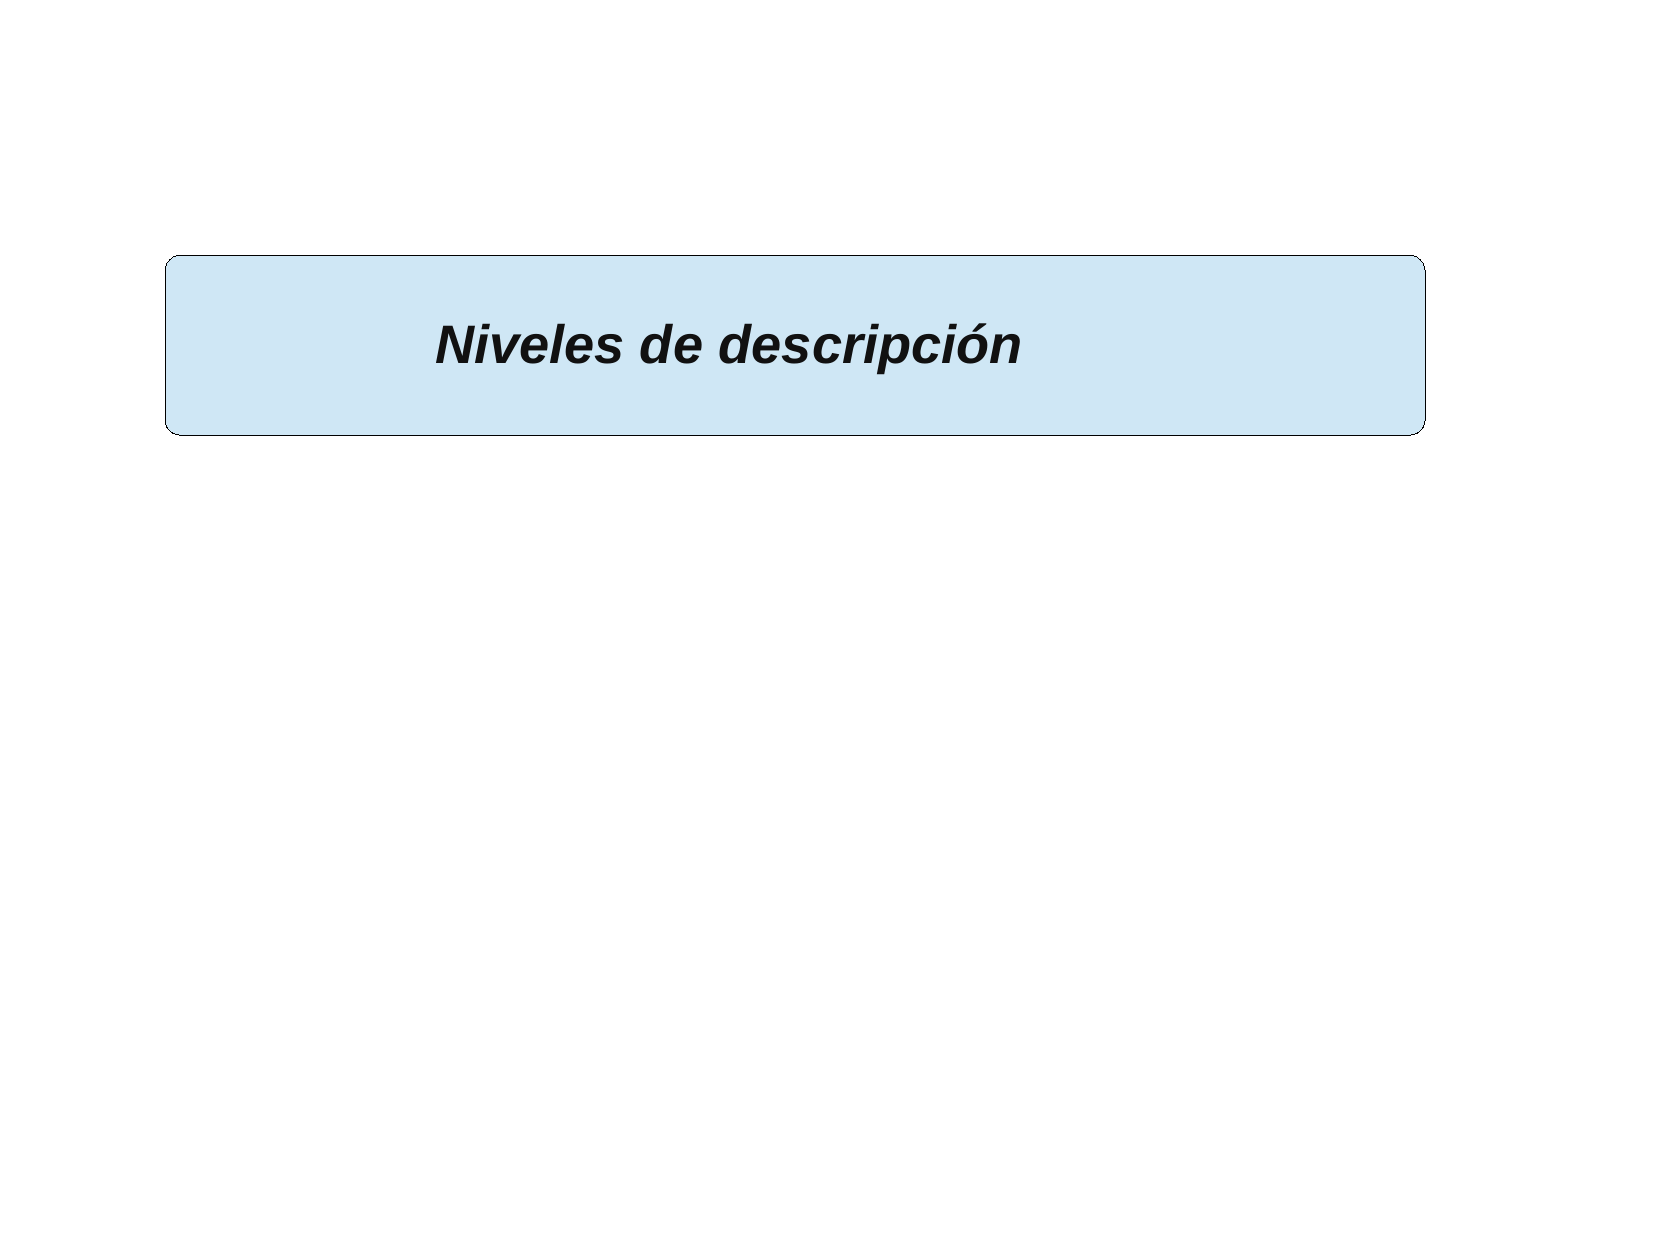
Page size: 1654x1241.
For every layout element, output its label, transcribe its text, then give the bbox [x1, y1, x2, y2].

text_box Niveles de descripción [435, 283, 1246, 406]
text_box [165, 255, 1426, 436]
